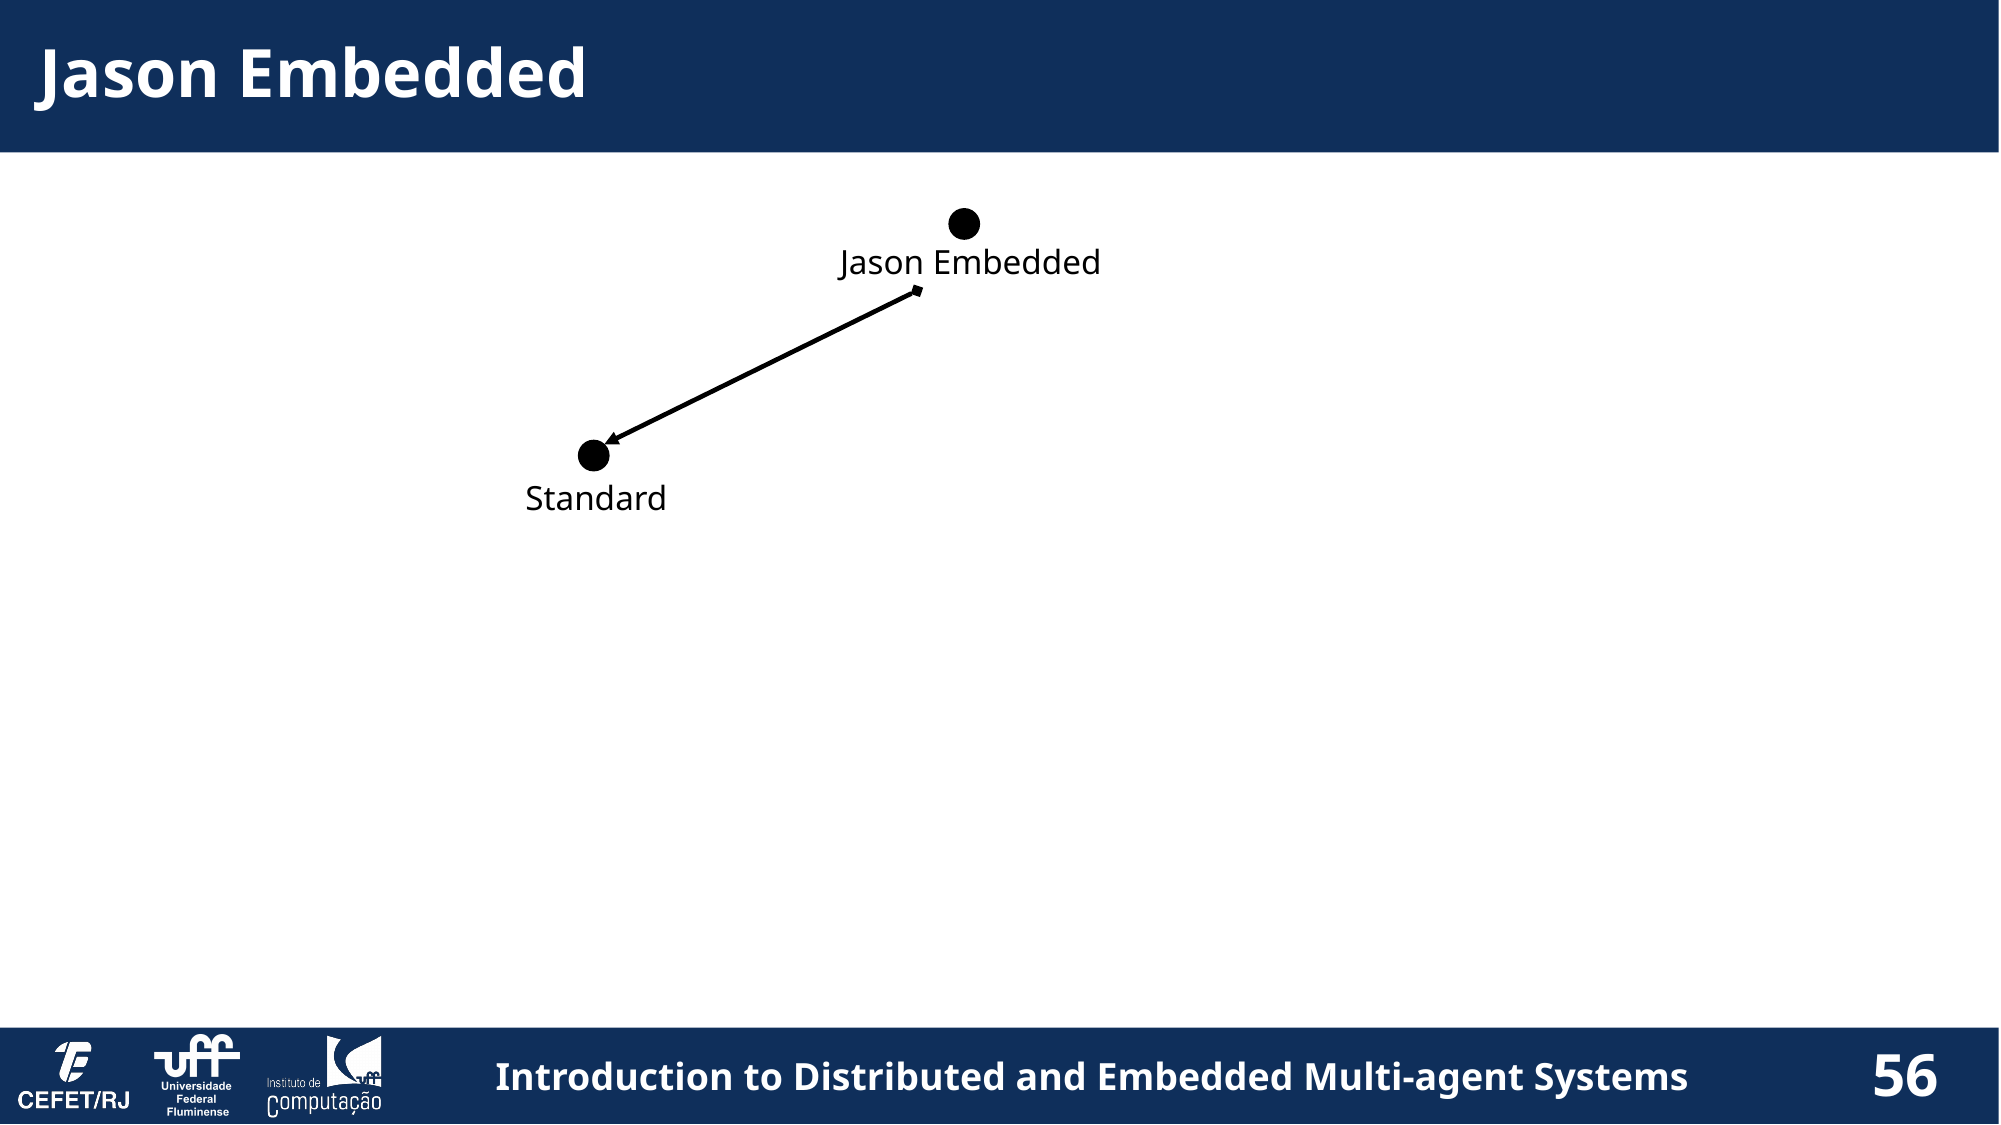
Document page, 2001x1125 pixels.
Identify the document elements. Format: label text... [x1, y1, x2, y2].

picture [153, 1033, 241, 1121]
picture [18, 1021, 129, 1125]
text_box Jason Embedded [825, 233, 1117, 289]
text_box [577, 439, 610, 469]
text_box Standard [510, 469, 683, 525]
text_box [948, 208, 981, 233]
picture [265, 1033, 383, 1118]
text_box Jason Embedded [25, 23, 1999, 119]
